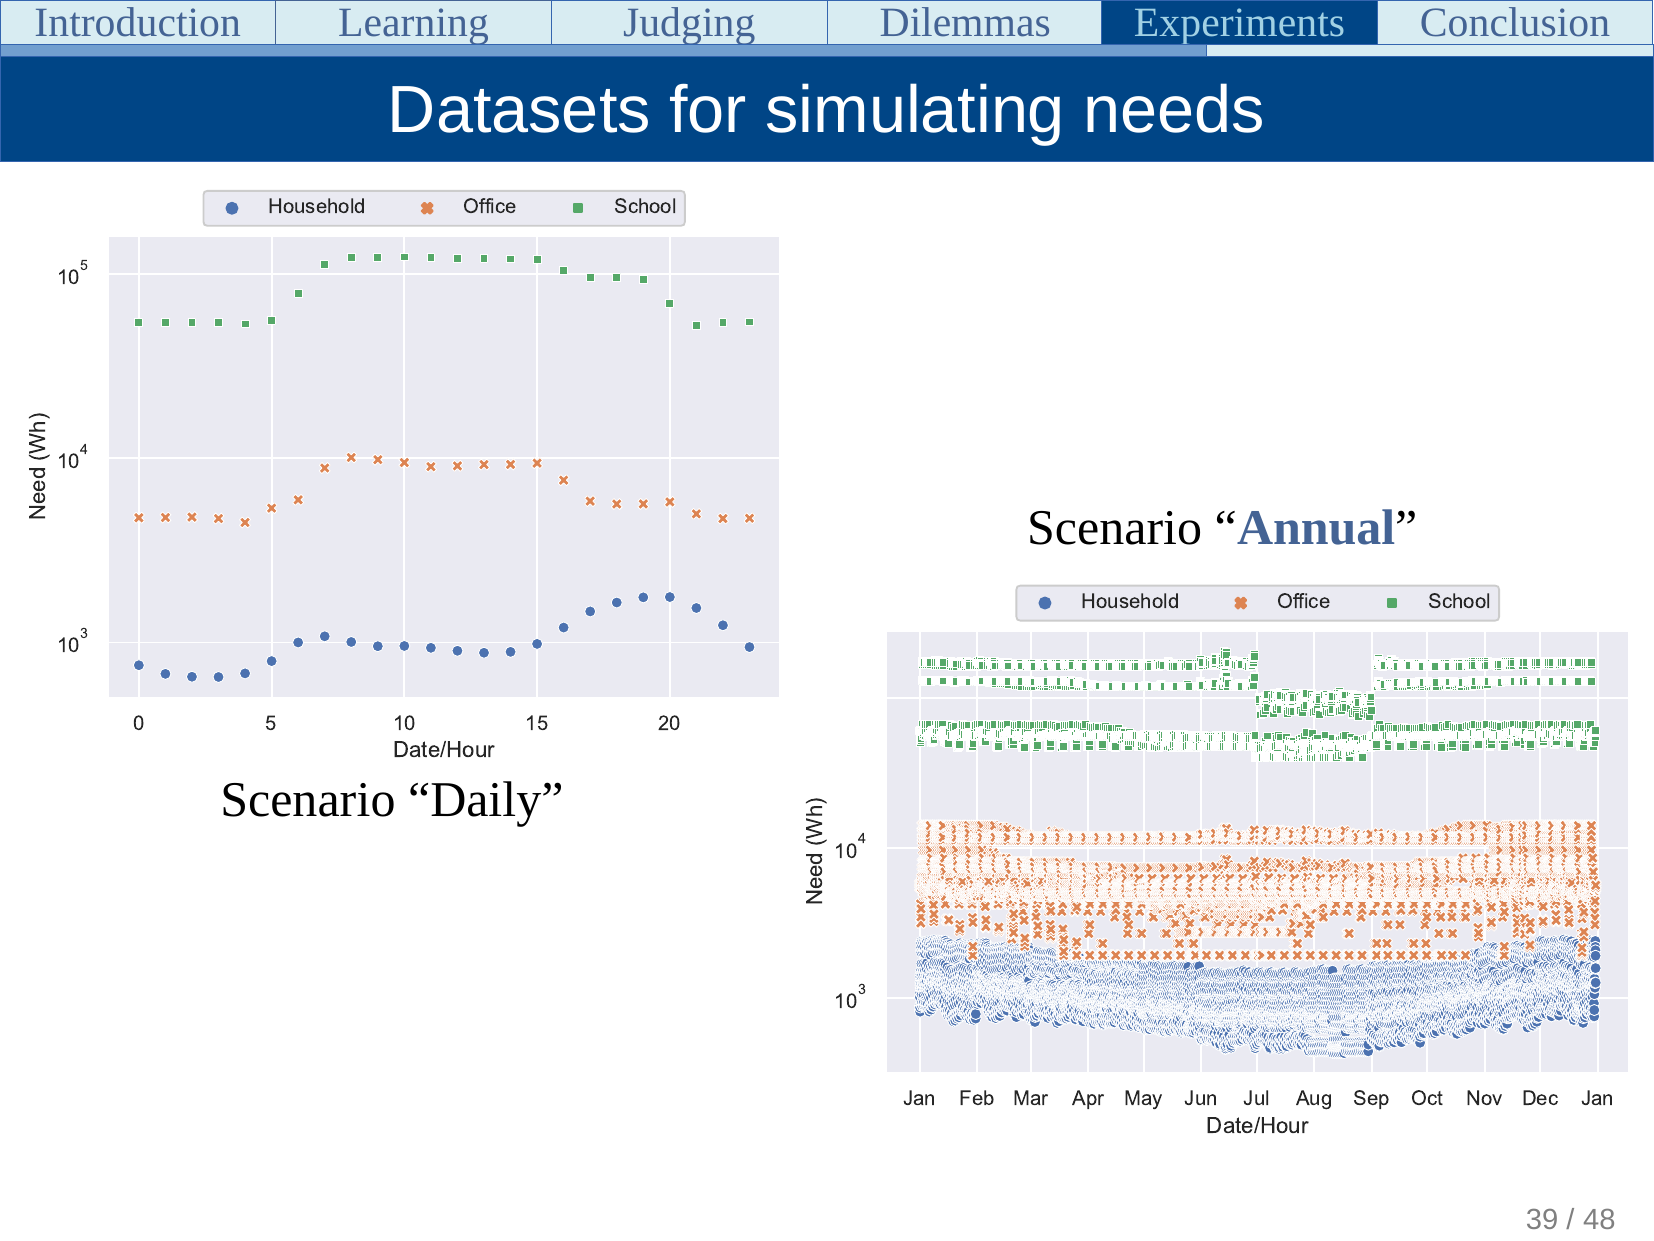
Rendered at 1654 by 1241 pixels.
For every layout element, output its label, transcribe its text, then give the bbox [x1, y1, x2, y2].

text_box Scenario “Annual” [867, 492, 1654, 563]
picture [0, 164, 1654, 1163]
title Datasets for simulating needs [0, 56, 1654, 162]
text_box Scenario “Daily” [0, 764, 785, 835]
text_box [0, 44, 1207, 57]
